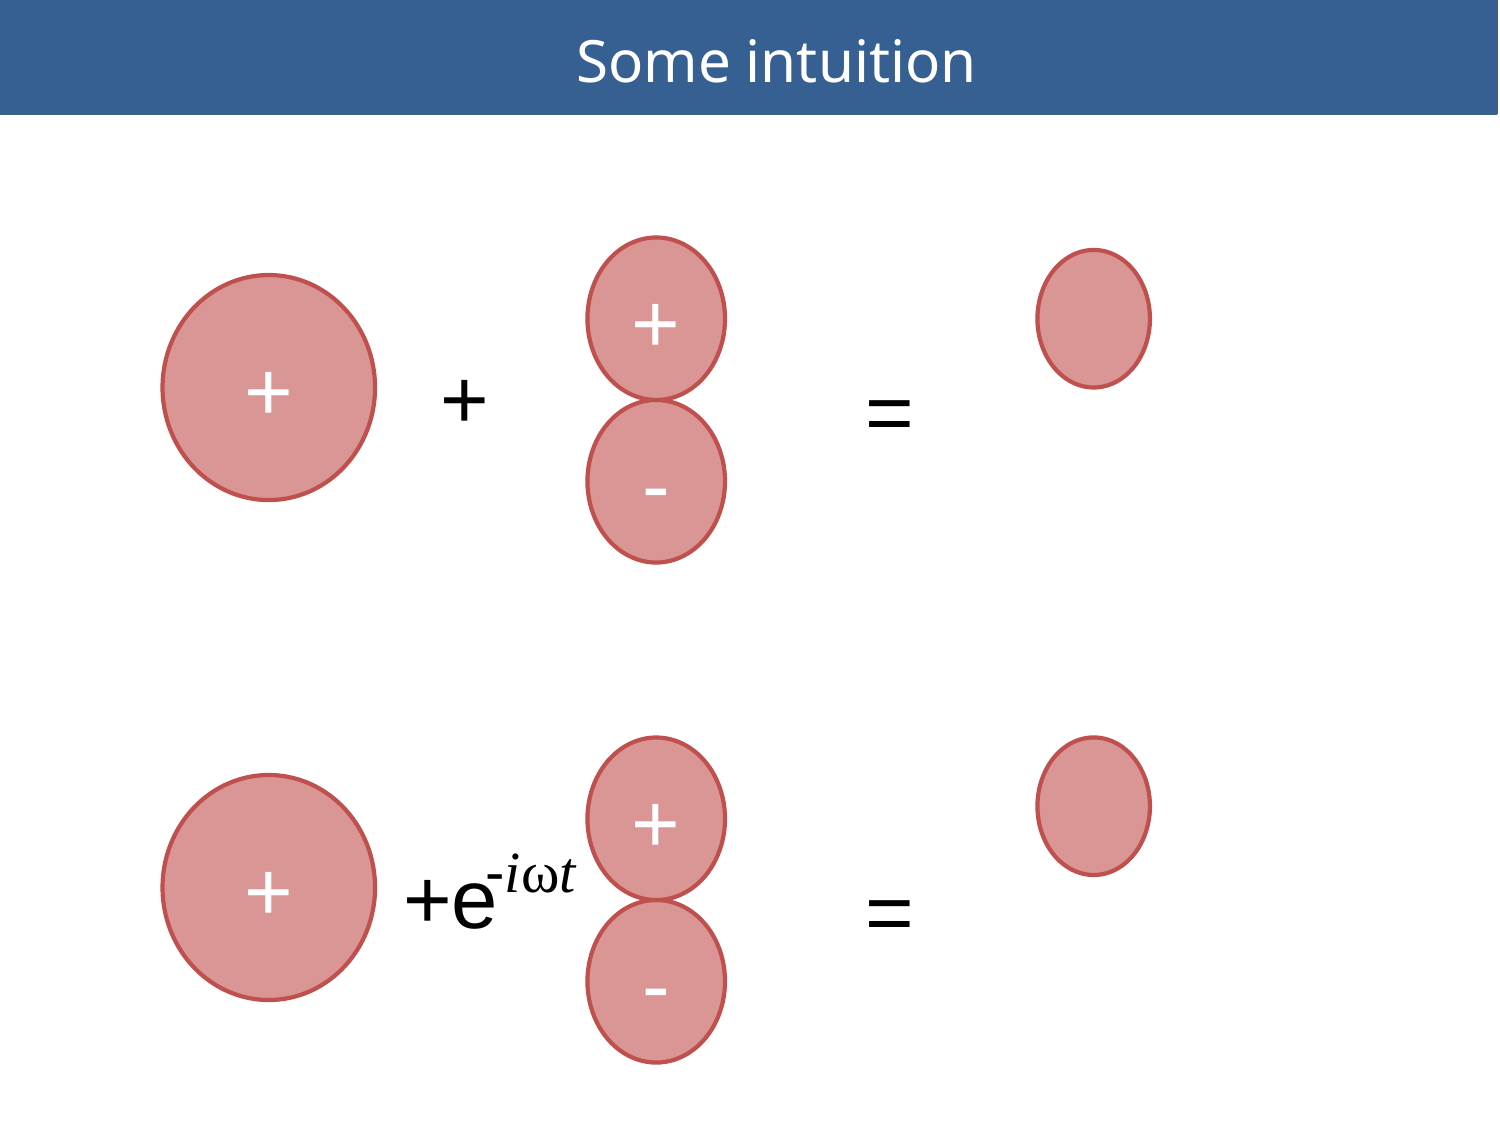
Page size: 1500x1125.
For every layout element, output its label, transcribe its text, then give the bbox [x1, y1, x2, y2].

text_box -iωt [470, 826, 591, 912]
text_box - [587, 400, 726, 563]
text_box [1037, 737, 1150, 876]
text_box = [850, 350, 929, 466]
text_box + [162, 774, 376, 1001]
text_box [1037, 249, 1150, 388]
text_box - [587, 900, 726, 1063]
text_box = [850, 849, 929, 966]
text_box Some intuition [561, 16, 965, 102]
text_box + [162, 275, 376, 501]
text_box + [587, 737, 726, 901]
text_box + [425, 337, 504, 453]
text_box + [587, 237, 726, 400]
text_box +e [388, 837, 513, 953]
text_box +e [462, 889, 470, 902]
